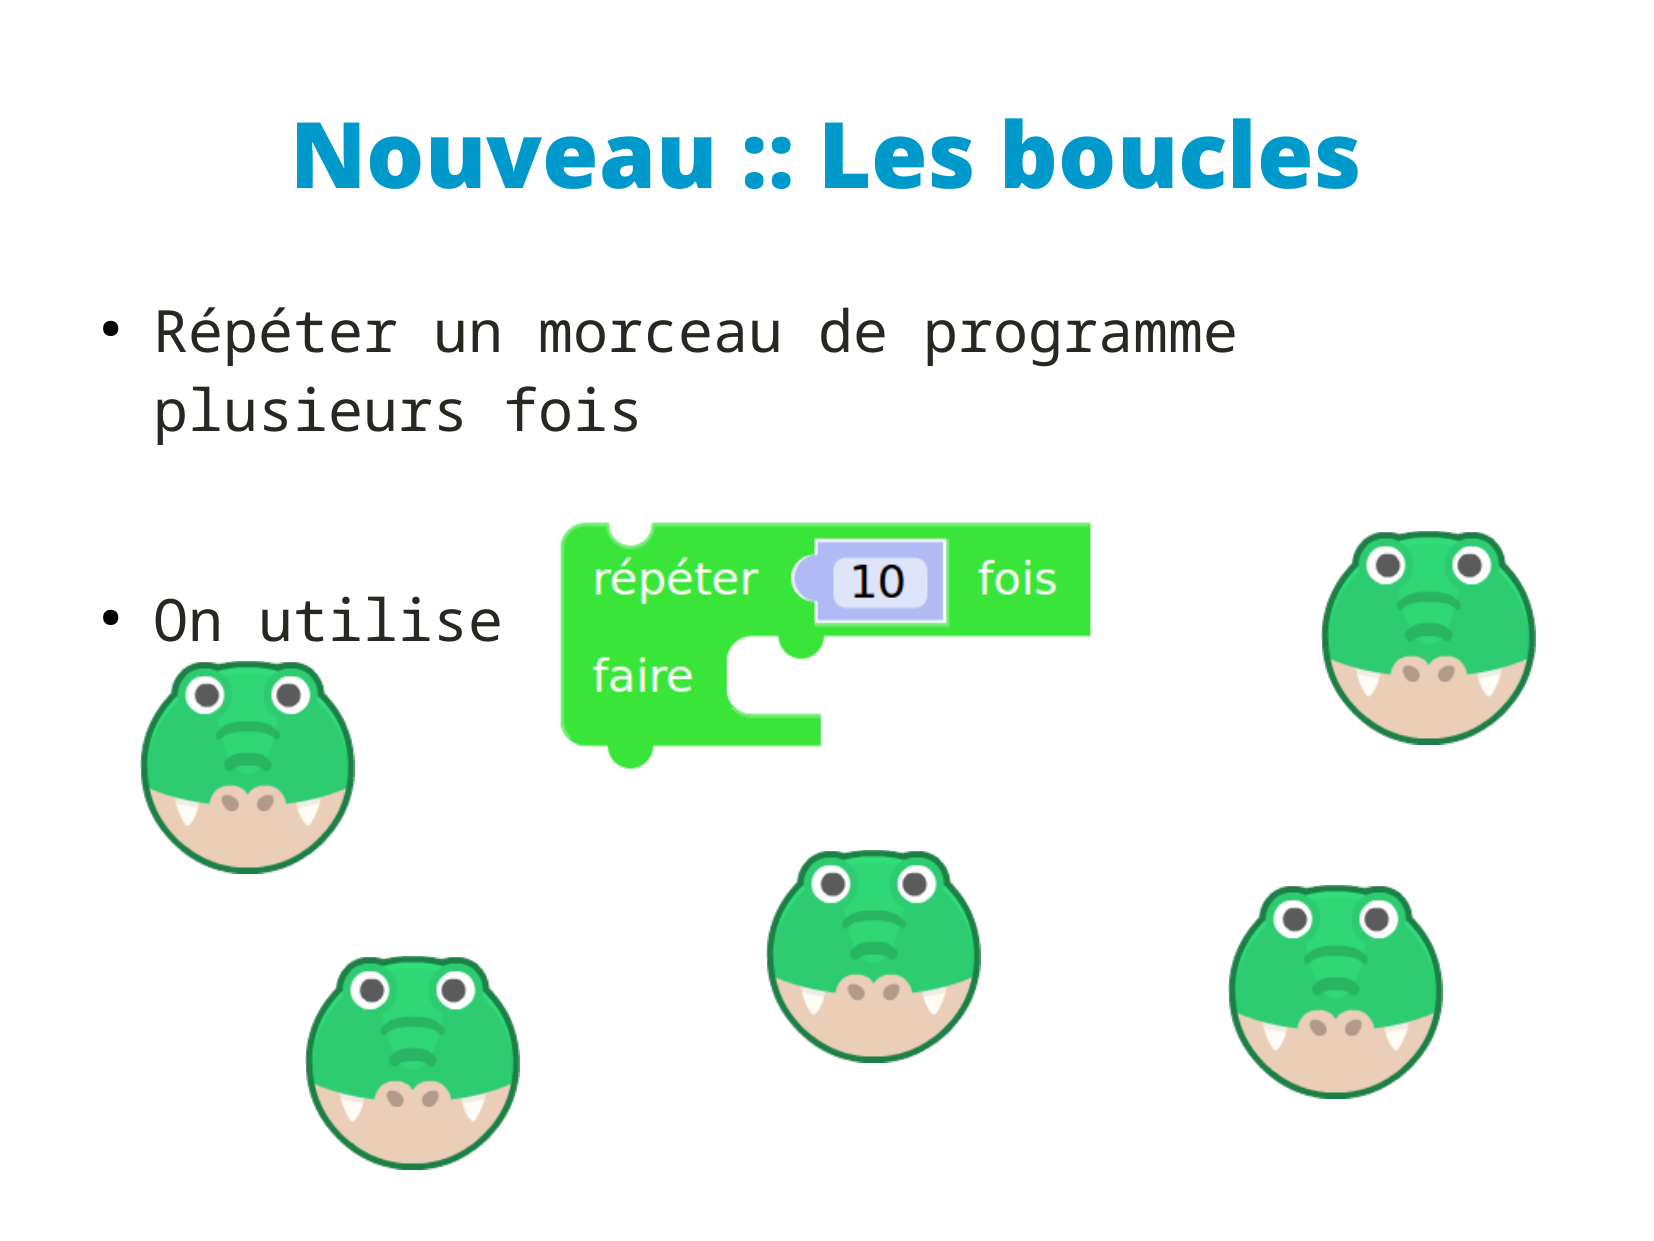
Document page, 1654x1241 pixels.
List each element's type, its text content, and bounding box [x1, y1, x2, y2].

picture [766, 850, 981, 1063]
picture [305, 956, 520, 1170]
picture [140, 661, 355, 875]
title Nouveau :: Les boucles [82, 49, 1571, 257]
picture [1228, 885, 1443, 1099]
picture [547, 507, 1111, 783]
list Répéter un morceau de programme plusieurs fois On utilise [82, 290, 1571, 1010]
picture [1321, 531, 1536, 745]
